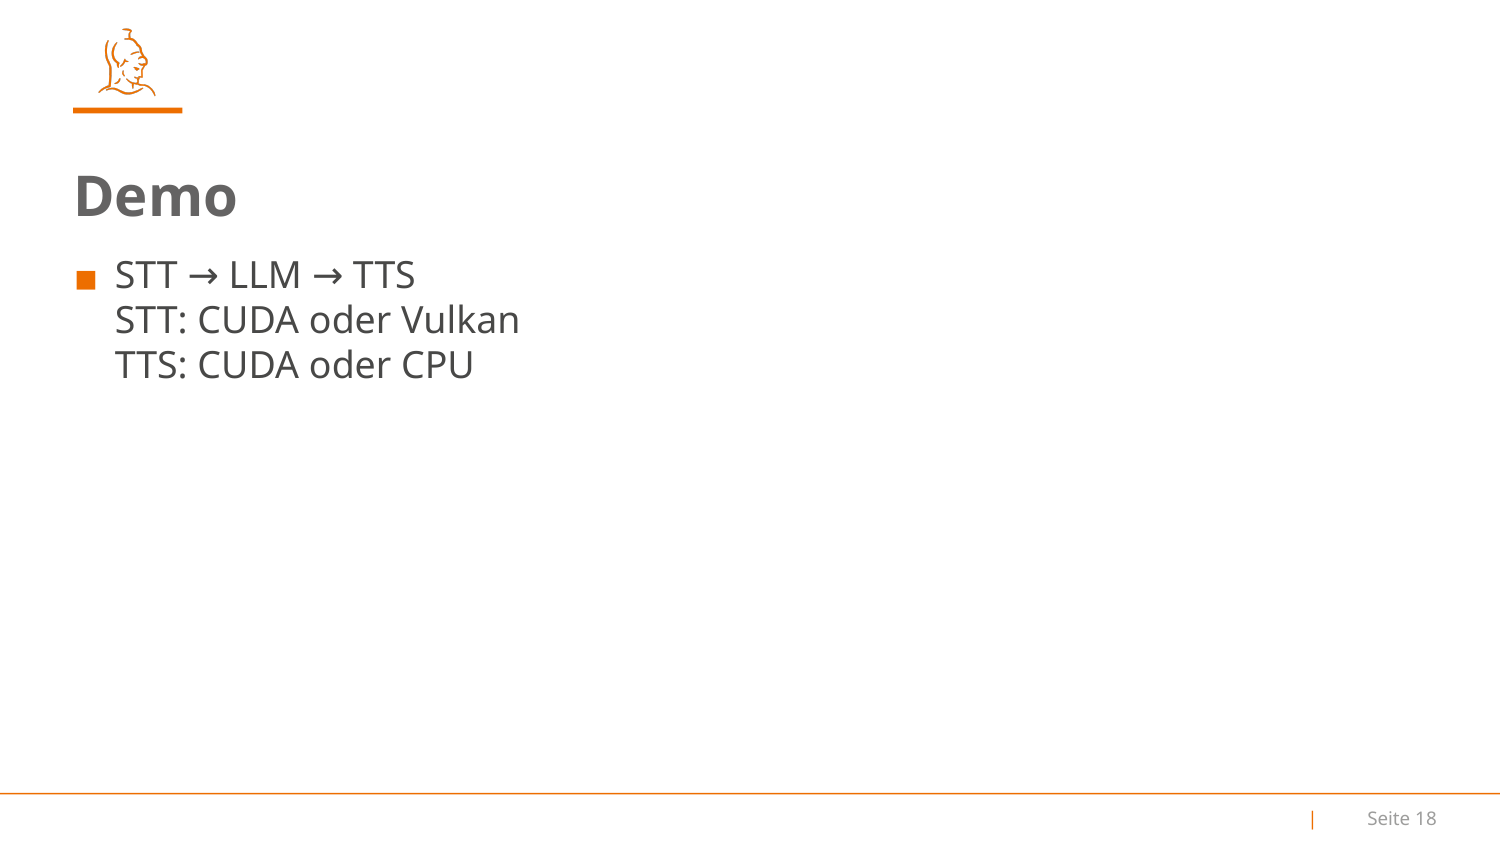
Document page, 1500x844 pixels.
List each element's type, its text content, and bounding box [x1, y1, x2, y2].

list Demo [62, 155, 1230, 237]
list STT → LLM → TTS STT: CUDA oder Vulkan TTS: CUDA oder CPU [62, 245, 1036, 775]
picture [95, 26, 158, 98]
